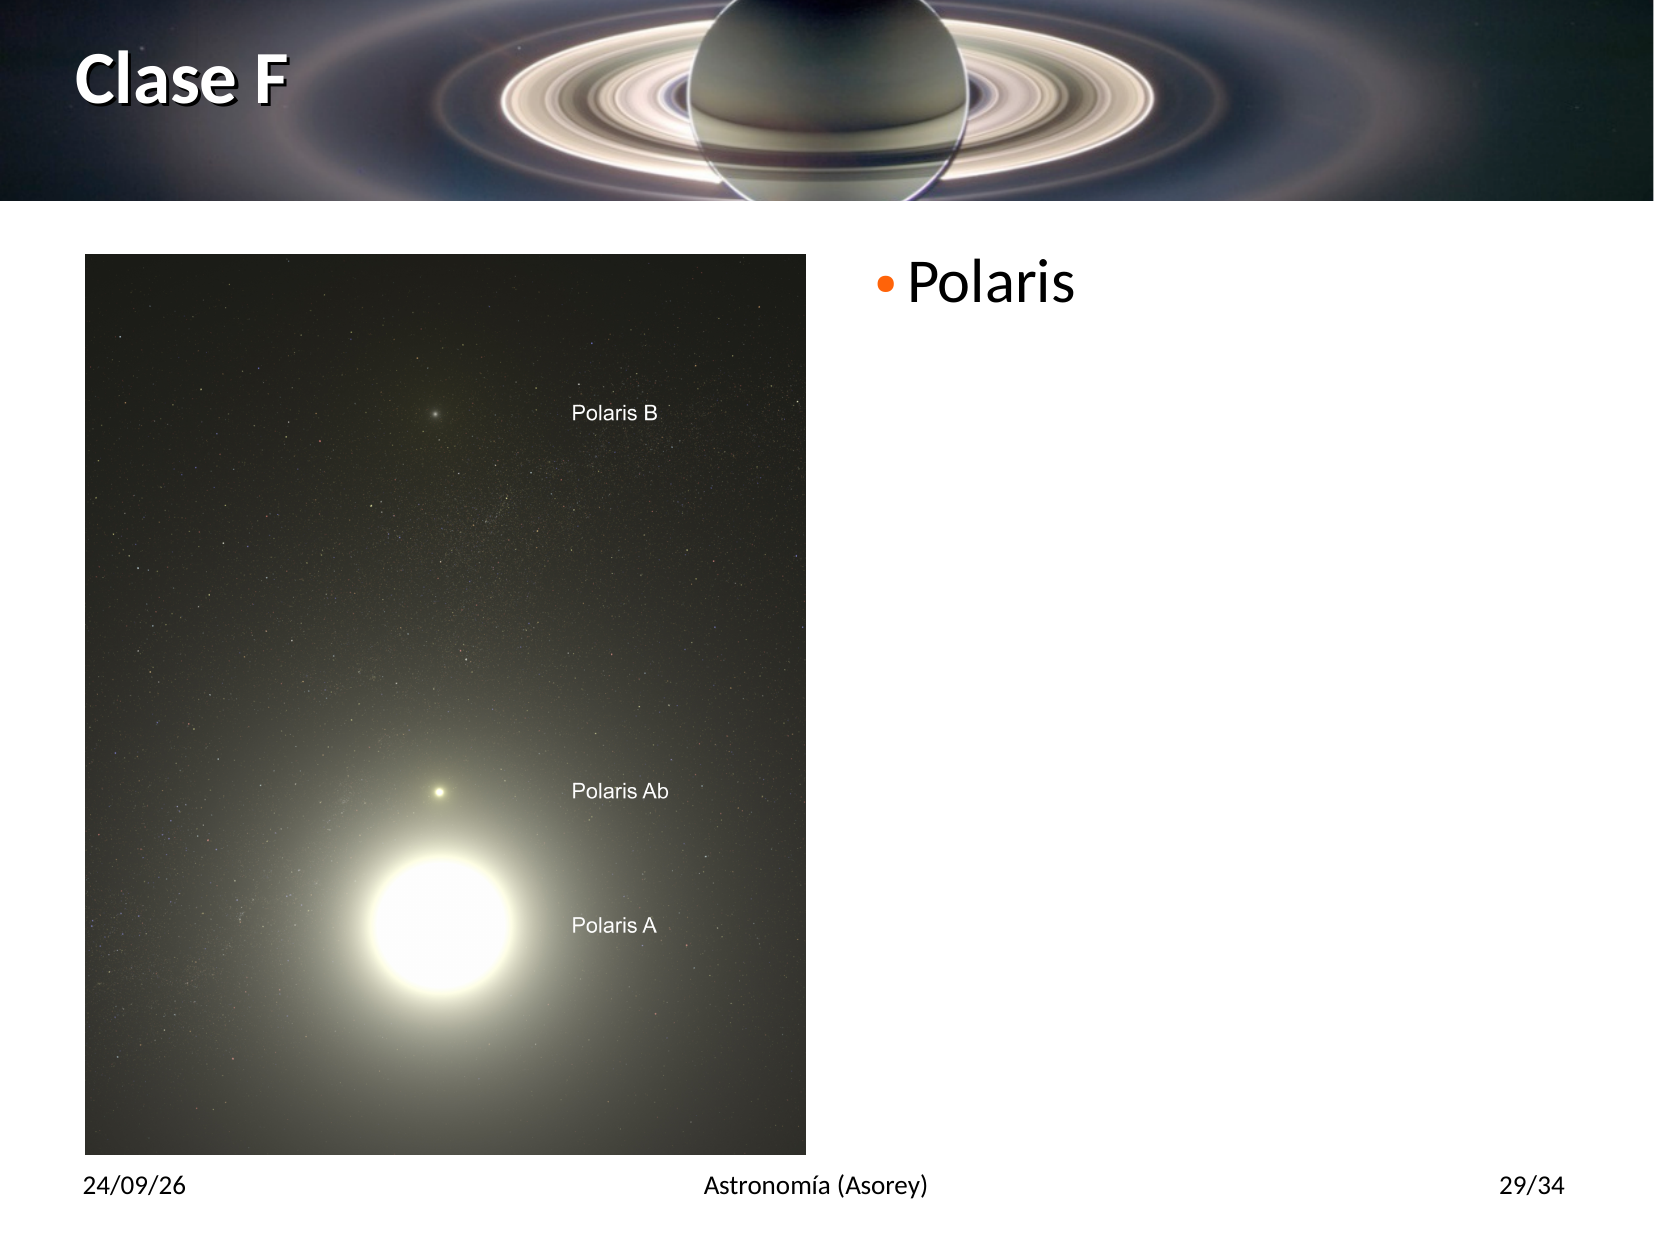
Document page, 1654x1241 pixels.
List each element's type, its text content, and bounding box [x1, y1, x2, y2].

picture [0, 0, 1654, 201]
title Clase F [75, 19, 1564, 151]
list Polaris [845, 255, 1572, 1156]
picture [85, 254, 806, 1156]
